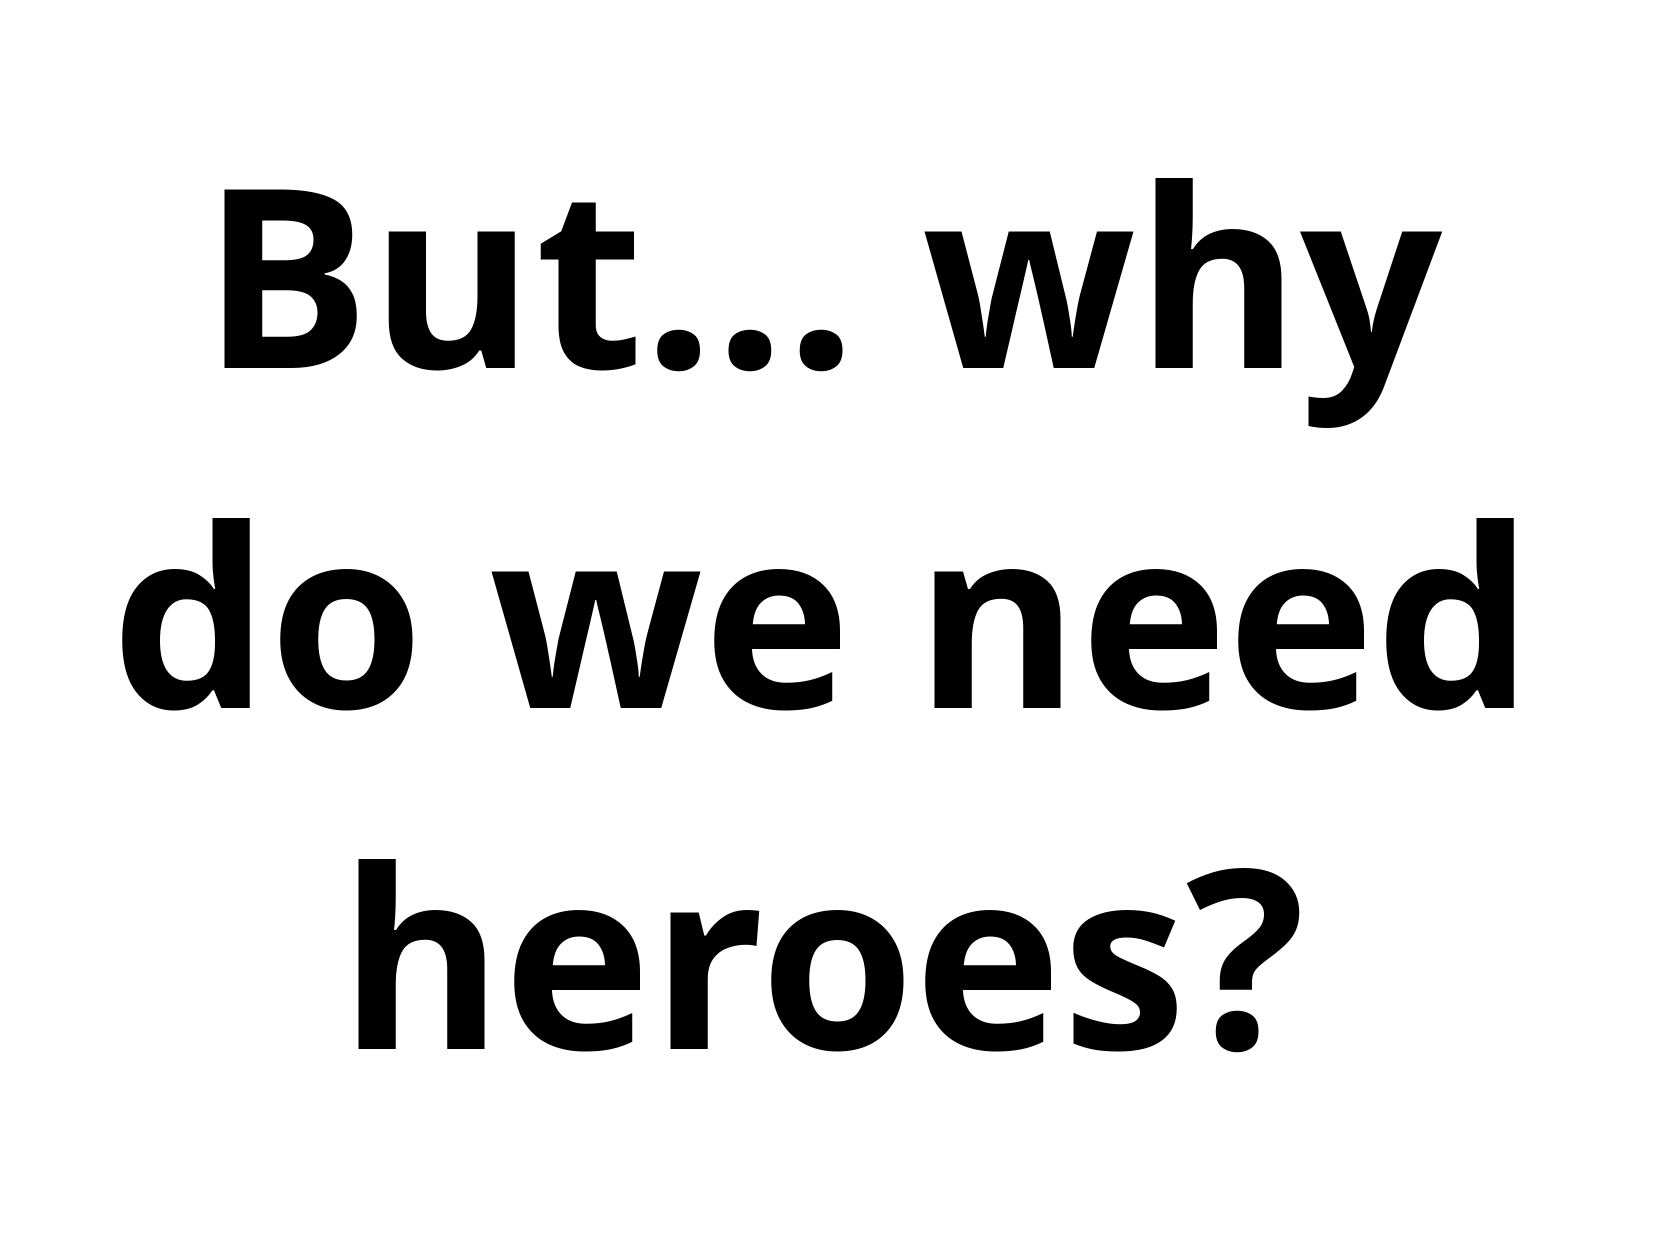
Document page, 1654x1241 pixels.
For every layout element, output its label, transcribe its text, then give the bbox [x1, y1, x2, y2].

title But… why do we need heroes? [78, 154, 1567, 1069]
